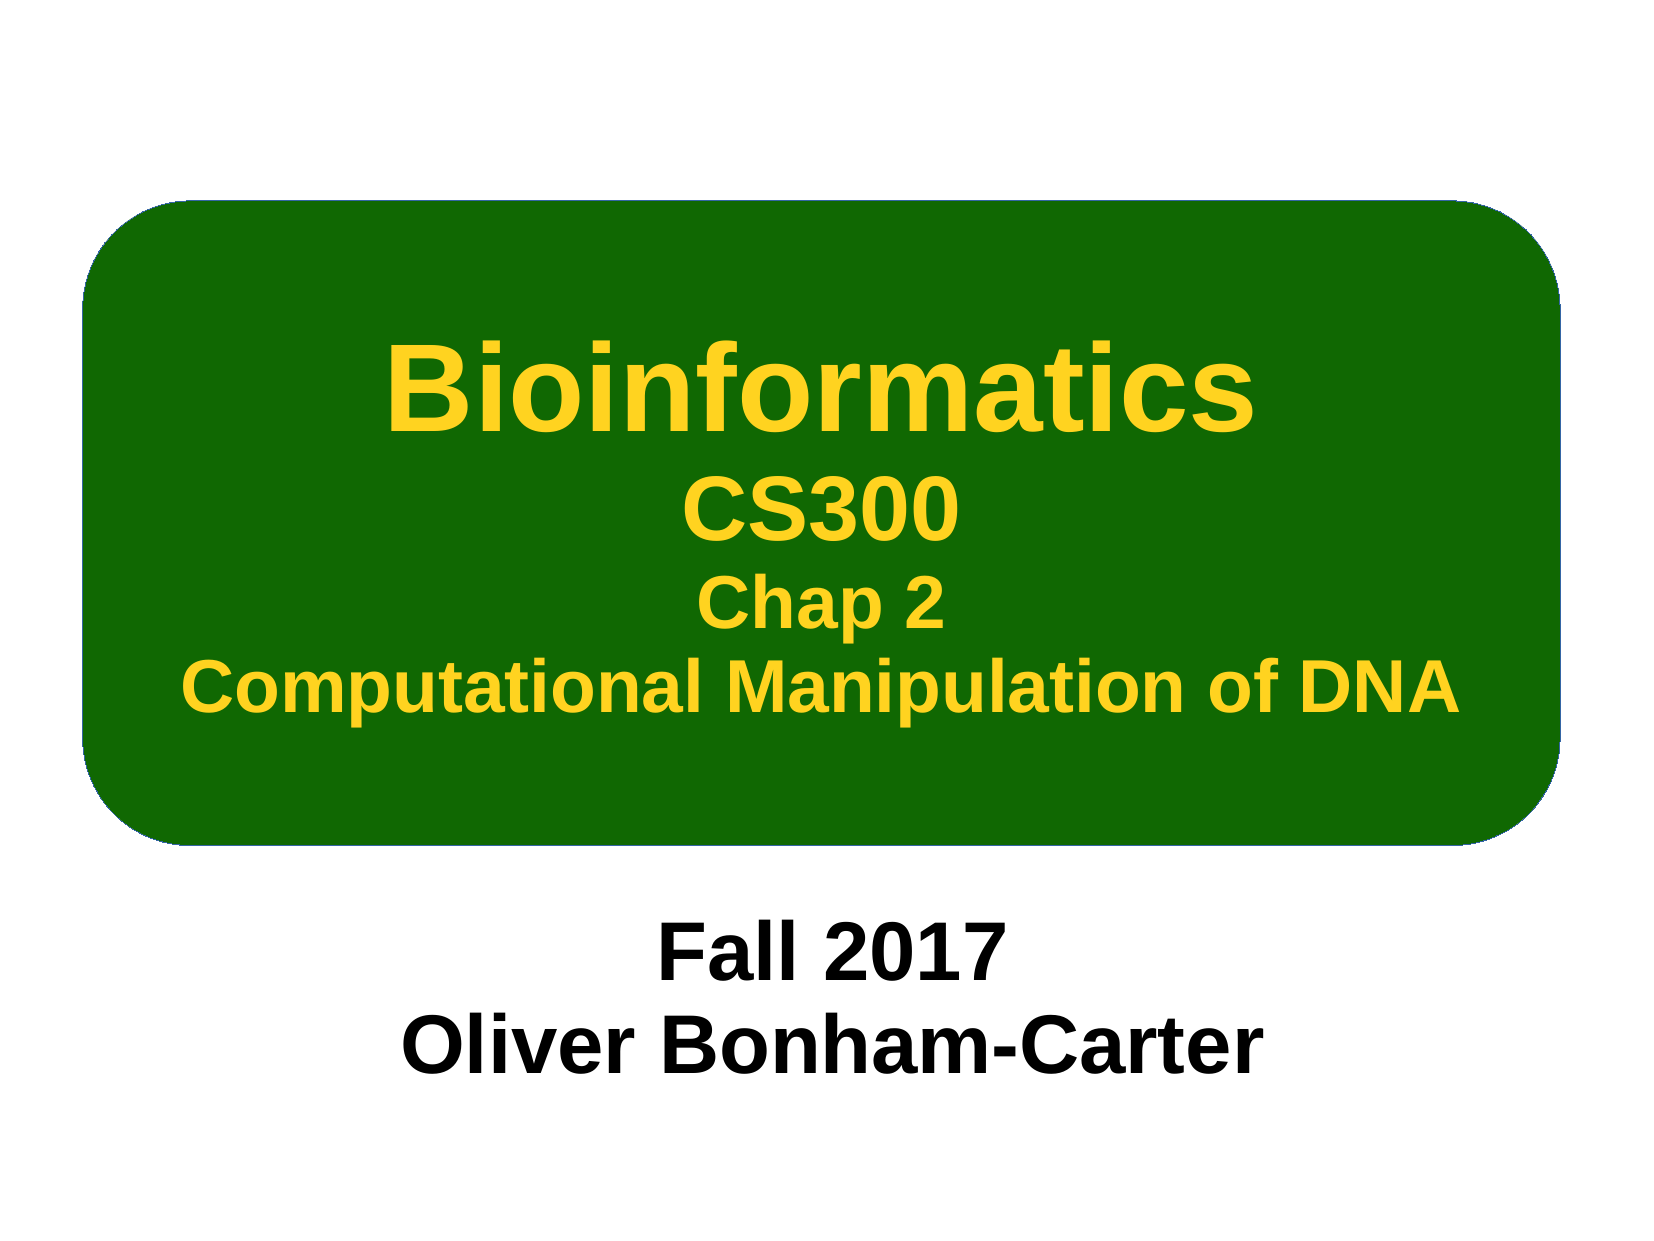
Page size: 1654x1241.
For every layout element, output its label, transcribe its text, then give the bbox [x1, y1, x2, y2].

text_box Fall 2017 Oliver Bonham-Carter [385, 898, 1281, 1100]
text_box Bioinformatics CS300 Chap 2 Computational Manipulation of DNA [82, 200, 1561, 846]
